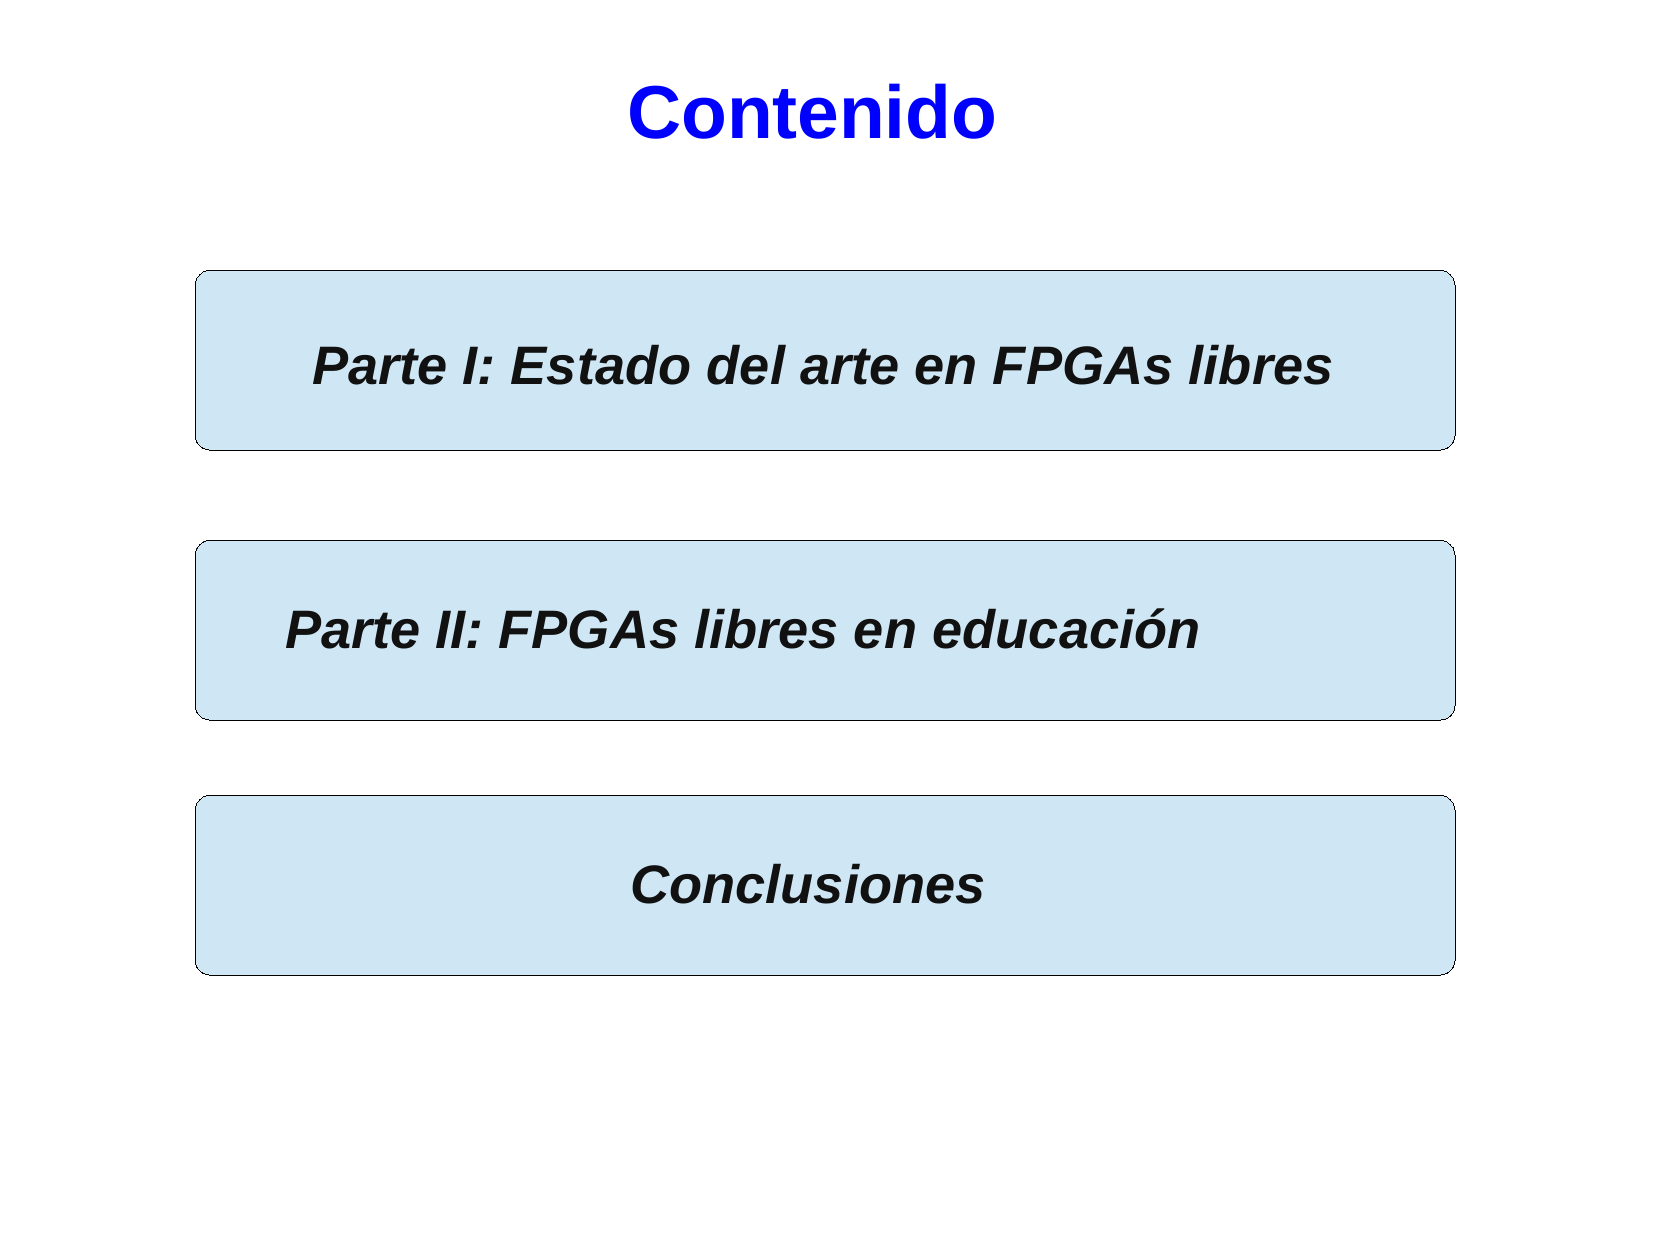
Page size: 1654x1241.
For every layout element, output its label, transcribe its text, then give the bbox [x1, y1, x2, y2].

text_box Parte I: Estado del arte en FPGAs libres [312, 305, 1348, 427]
text_box Conclusiones [630, 823, 1006, 946]
text_box [195, 795, 1456, 976]
text_box Contenido [64, 60, 1561, 166]
text_box Parte II: FPGAs libres en educación [285, 568, 1321, 691]
text_box [195, 270, 1456, 451]
text_box [195, 540, 1456, 721]
